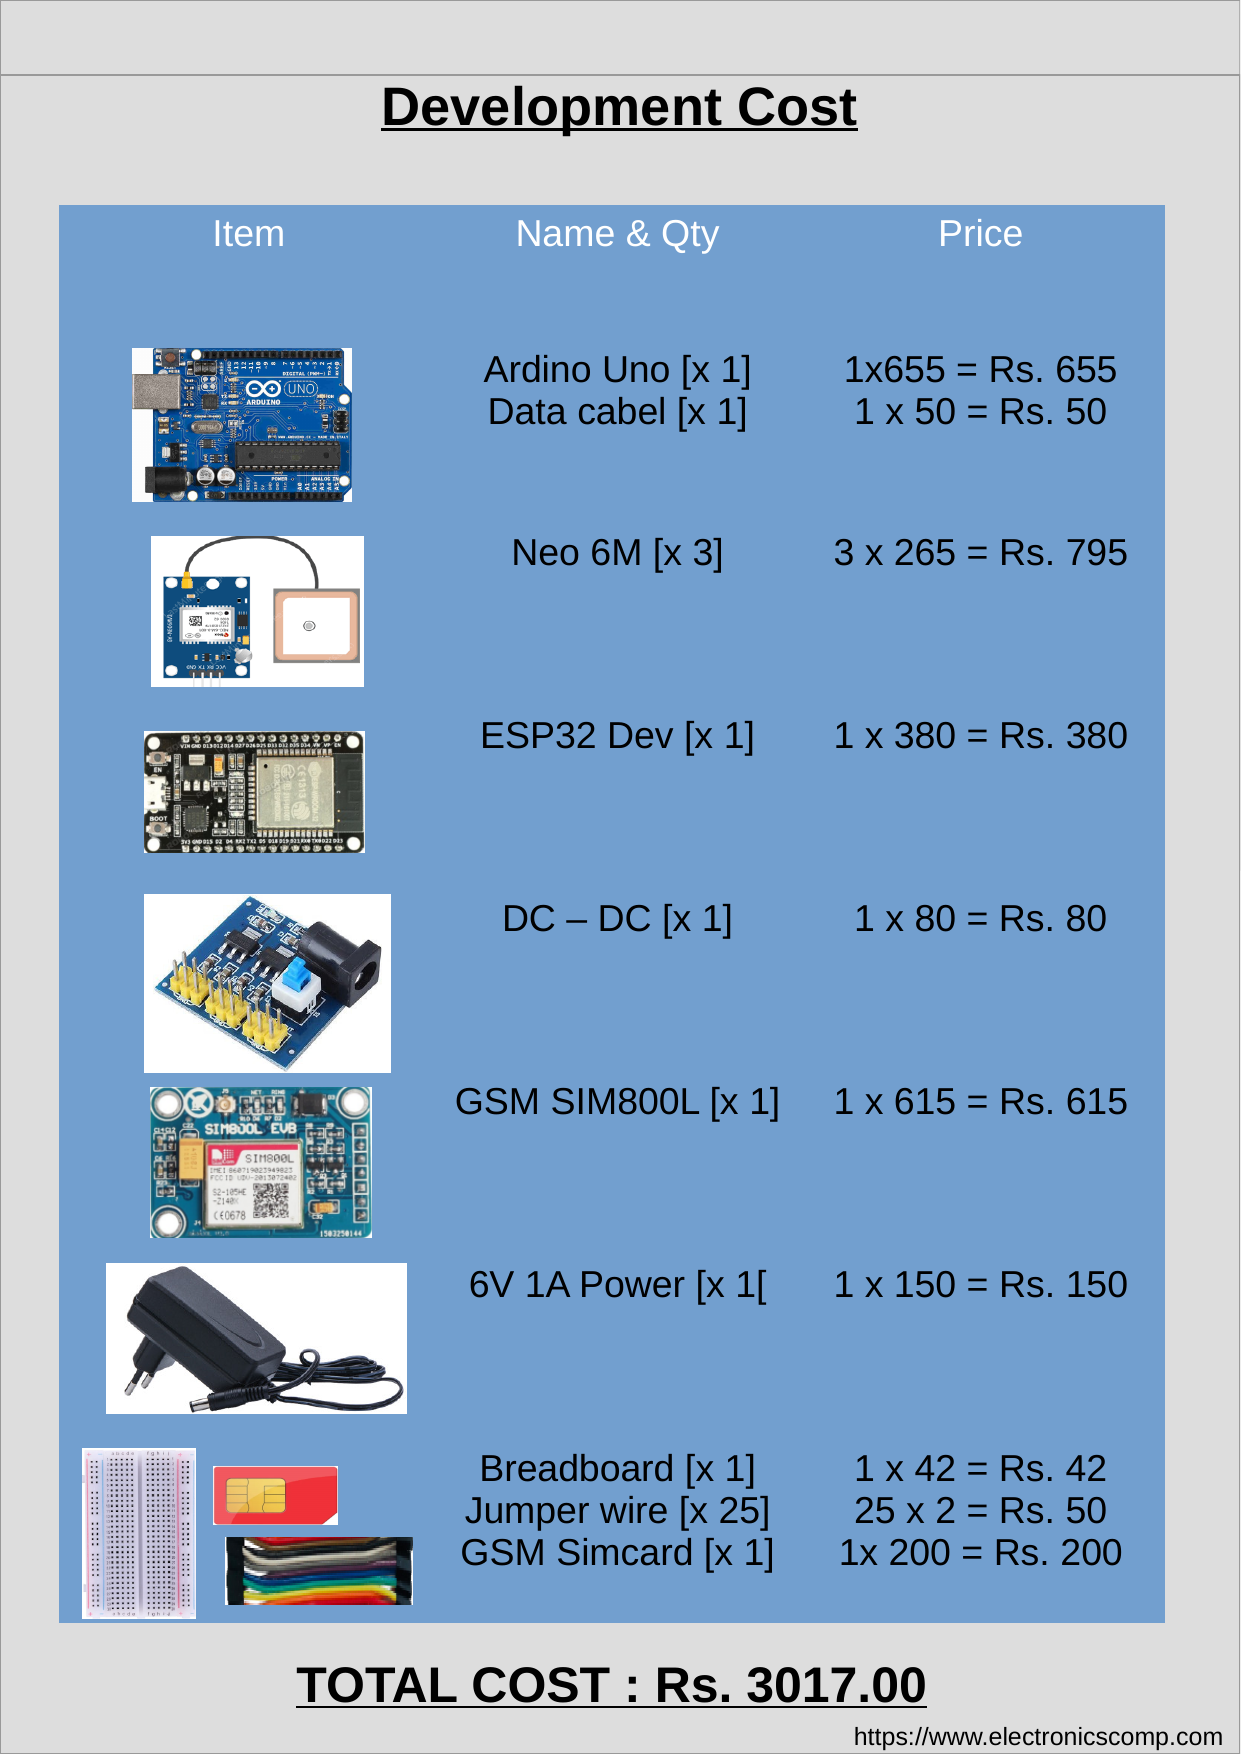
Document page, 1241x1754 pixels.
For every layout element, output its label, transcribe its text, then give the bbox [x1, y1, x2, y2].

table_cell Ardino Uno [x 1] Data cabel [x 1] [439, 341, 796, 524]
table_cell 1 x 150 = Rs. 150 [796, 1257, 1165, 1440]
picture [82, 1448, 196, 1619]
table_cell 3 x 265 = Rs. 795 [796, 524, 1165, 707]
picture [225, 1537, 413, 1605]
table_cell [59, 1257, 439, 1440]
table_cell ESP32 Dev [x 1] [439, 707, 796, 890]
table_cell 1 x 615 = Rs. 615 [796, 1073, 1165, 1257]
table_cell 1 x 380 = Rs. 380 [796, 707, 1165, 890]
table_header Name & Qty [439, 205, 796, 341]
table_header Item [59, 205, 439, 341]
picture [150, 1087, 372, 1238]
table_cell [59, 1073, 439, 1257]
picture [106, 1263, 407, 1414]
table_cell 6V 1A Power [x 1[ [439, 1257, 796, 1440]
picture [213, 1466, 338, 1525]
table_cell [59, 524, 439, 707]
table_header Price [796, 205, 1165, 341]
table_cell Neo 6M [x 3] [439, 524, 796, 707]
table_cell 1 x 42 = Rs. 42 25 x 2 = Rs. 50 1x 200 = Rs. 200 [796, 1440, 1165, 1623]
table_cell 1 x 80 = Rs. 80 [796, 890, 1165, 1073]
table_cell [59, 707, 439, 890]
picture [151, 536, 364, 687]
text_box https://www.electronicscomp.com [742, 1715, 1241, 1754]
text_box Development Cost [0, 69, 1241, 145]
table_cell Breadboard [x 1] Jumper wire [x 25] GSM Simcard [x 1] [439, 1440, 796, 1623]
table_cell [59, 890, 439, 1073]
table_cell DC – DC [x 1] [439, 890, 796, 1073]
picture [144, 731, 365, 854]
table_cell GSM SIM800L [x 1] [439, 1073, 796, 1257]
text_box TOTAL COST : Rs. 3017.00 [49, 1650, 1175, 1721]
picture [132, 348, 352, 502]
picture [144, 894, 391, 1073]
table_cell [59, 1440, 439, 1623]
text_box [0, 145, 1241, 1754]
table_cell [59, 341, 439, 524]
table_cell 1x655 = Rs. 655 1 x 50 = Rs. 50 [796, 341, 1165, 524]
